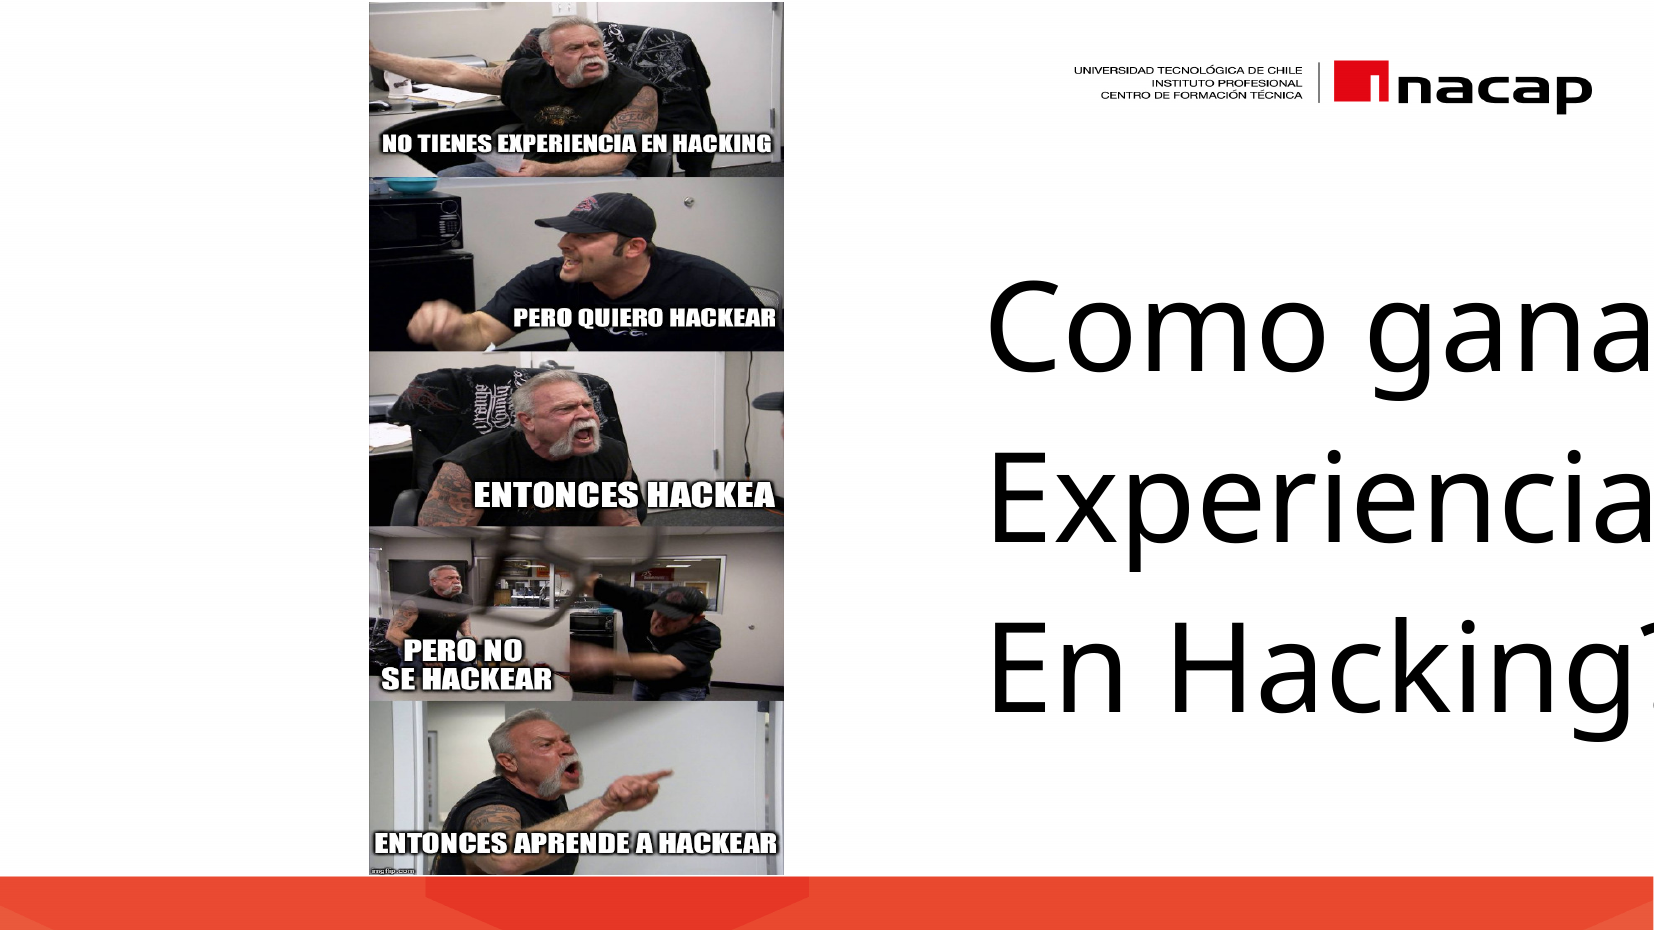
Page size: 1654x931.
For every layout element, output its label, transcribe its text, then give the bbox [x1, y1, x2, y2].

text_box Como ganar Experiencia En Hacking? [969, 230, 1559, 667]
picture [0, 0, 1654, 930]
